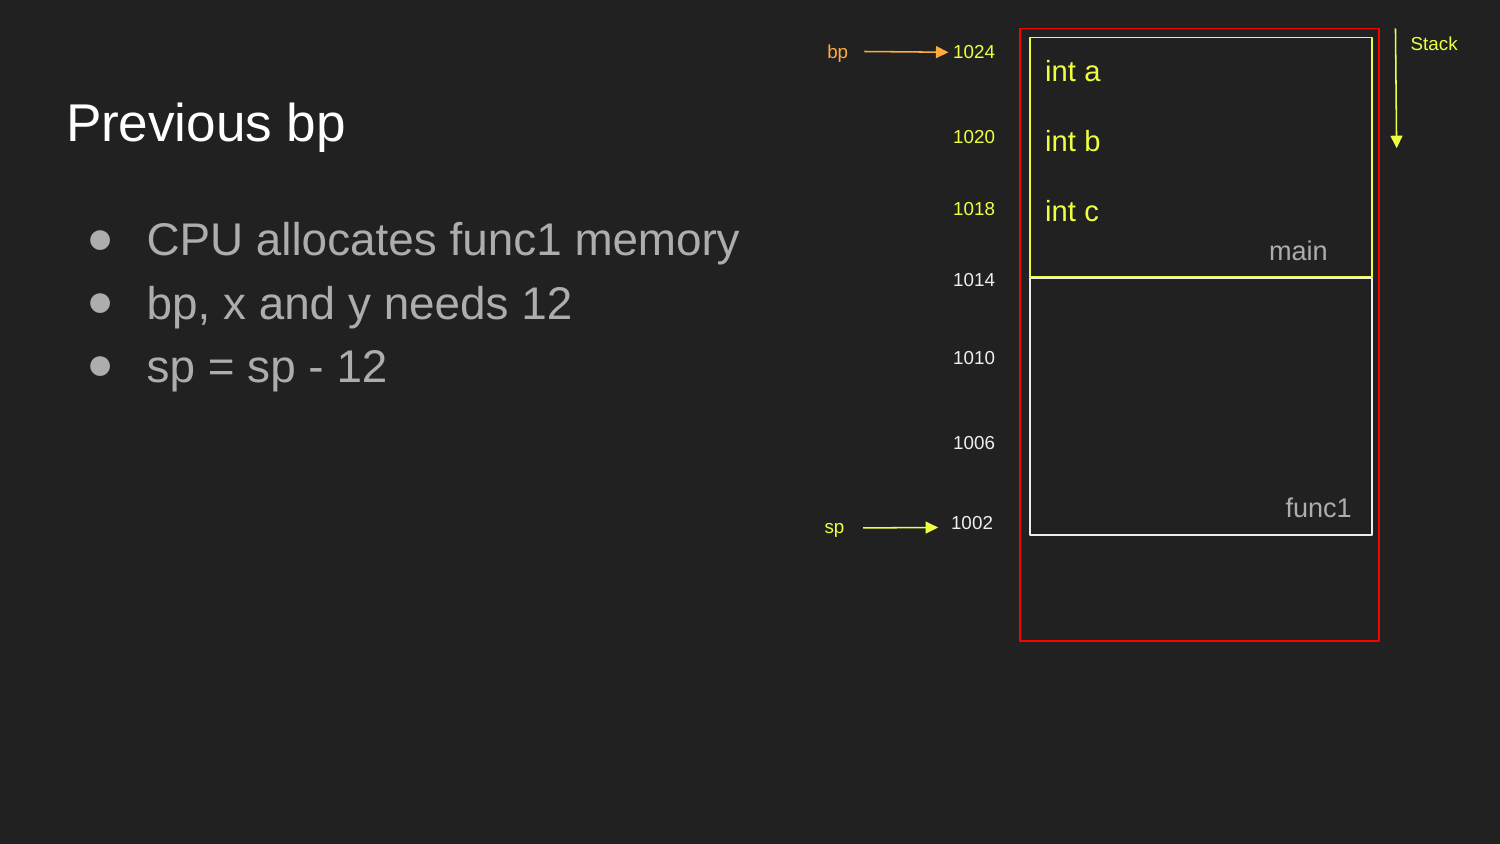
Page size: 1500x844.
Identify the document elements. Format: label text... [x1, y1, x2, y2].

text_box 1020 [938, 109, 1063, 154]
text_box 1002 [936, 495, 1009, 540]
list CPU allocates func1 memory bp, x and y needs 12 sp = sp - 12 [56, 186, 822, 570]
text_box int a int b int c [1030, 37, 1372, 277]
text_box func1 [1270, 475, 1396, 529]
text_box main [1254, 218, 1380, 272]
text_box Stack [1395, 16, 1486, 61]
text_box 1018 [938, 181, 1063, 227]
text_box 1006 [938, 415, 1011, 461]
text_box sp [809, 499, 862, 545]
text_box 1024 [938, 24, 1063, 70]
title Previous bp [51, 72, 775, 167]
text_box 1010 [938, 330, 1011, 376]
text_box 1014 [938, 253, 1011, 298]
text_box bp [812, 24, 865, 70]
